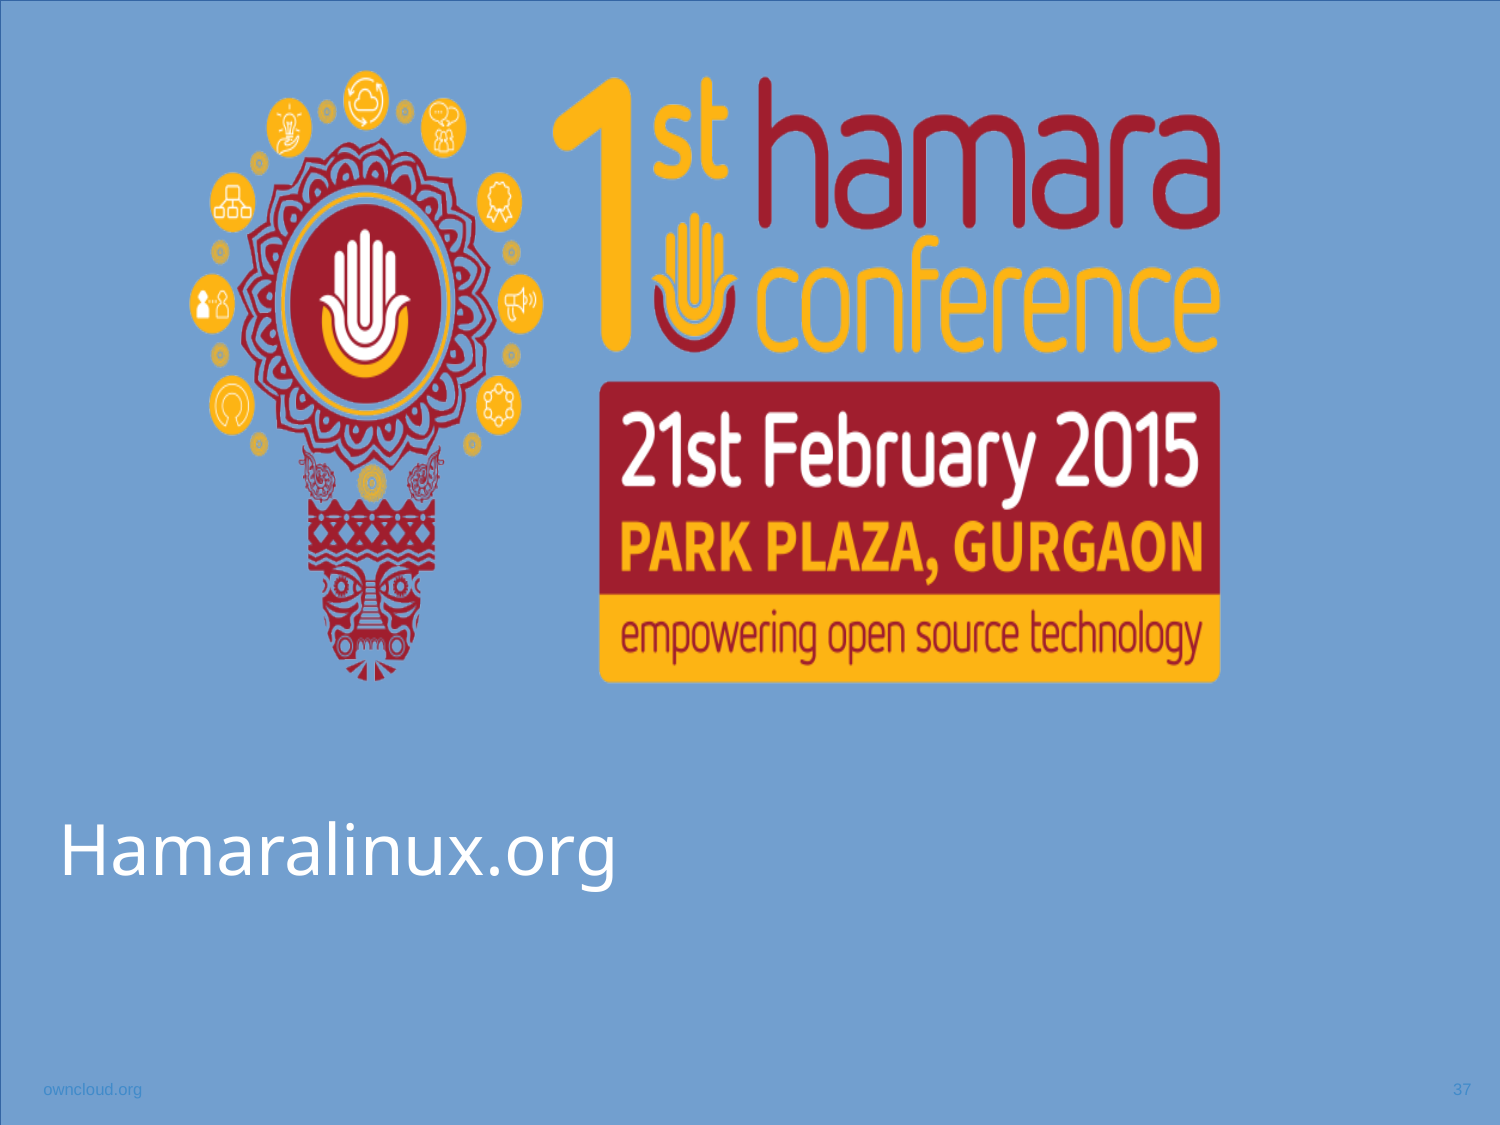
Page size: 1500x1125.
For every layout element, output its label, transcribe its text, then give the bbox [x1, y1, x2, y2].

picture [23, 70, 1387, 686]
title Hamaralinux.org [58, 754, 1427, 942]
